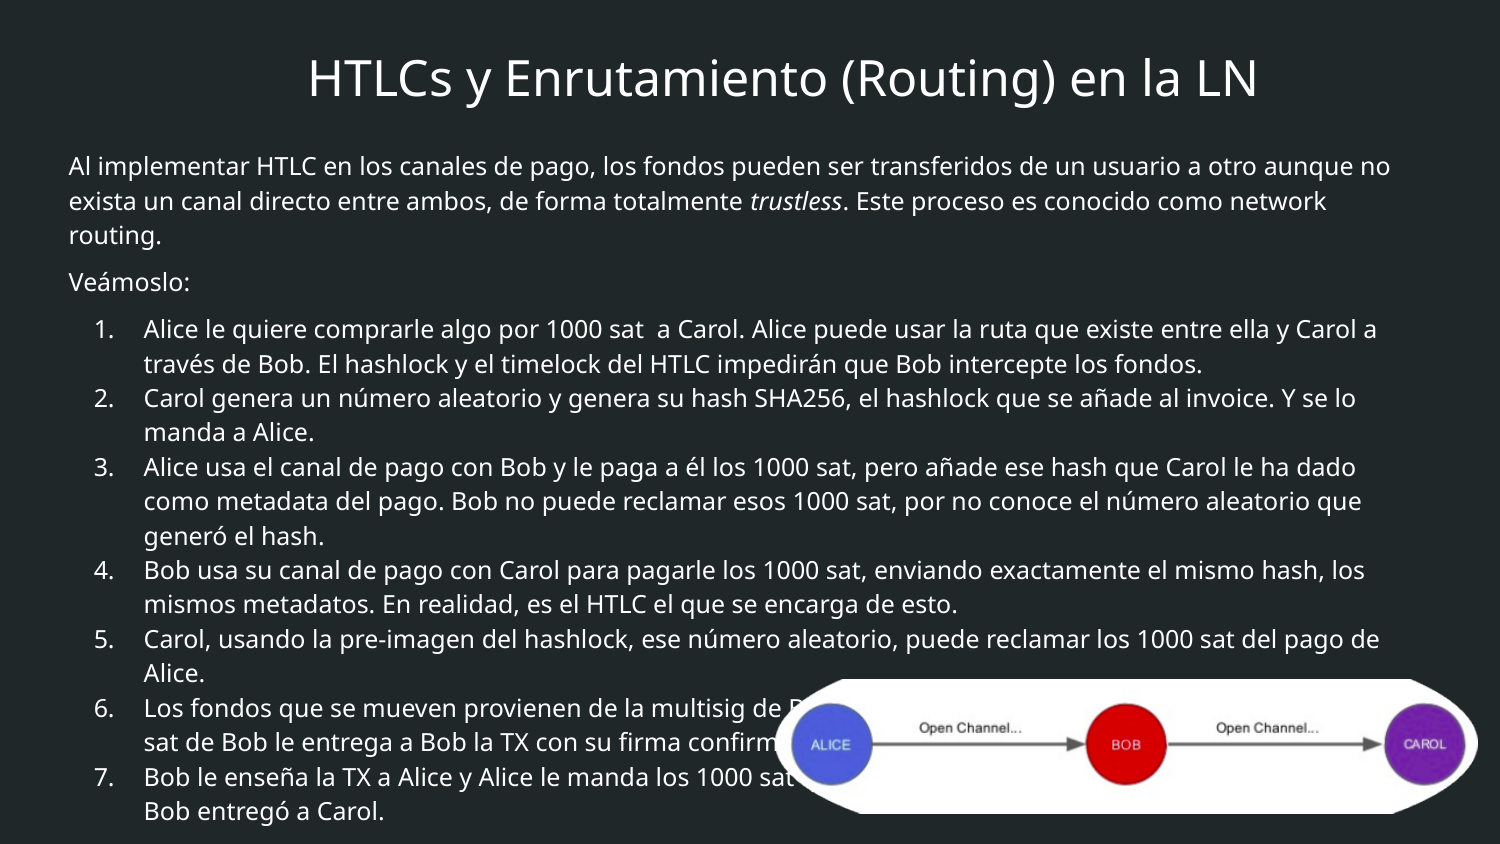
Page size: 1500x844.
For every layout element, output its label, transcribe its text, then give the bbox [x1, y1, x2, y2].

picture [775, 679, 1478, 814]
text_box Al implementar HTLC en los canales de pago, los fondos pueden ser transferidos de un usuario a otro aunque no exista un canal directo entre ambos, de forma totalmente trustless. Este proceso es conocido como network routing. Veámoslo: Alice le quiere comprarle algo por 1000 sat a Carol. Alice puede usar la ruta que existe entre ella y Carol a través de Bob. El hashlock y el timelock del HTLC impedirán que Bob intercepte los fondos. Carol genera un número aleatorio y genera su hash SHA256, el hashlock que se añade al invoice. Y se lo manda a Alice. Alice usa el canal de pago con Bob y le paga a él los 1000 sat, pero añade ese hash que Carol le ha dado como metadata del pago. Bob no puede reclamar esos 1000 sat, por no conoce el número aleatorio que generó el hash. Bob usa su canal de pago con Carol para pagarle los 1000 sat, enviando exactamente el mismo hash, los mismos metadatos. En realidad, es el HTLC el que se encarga de esto. Carol, usando la pre-imagen del hashlock, ese número aleatorio, puede reclamar los 1000 sat del pago de Alice. Los fondos que se mueven provienen de la multisig de Bob con Carol. Pero cuando Carol recibe esos 1000 sat de Bob le entrega a Bob la TX con su firma confirmando la llegada de esos fondos. Bob le enseña la TX a Alice y Alice le manda los 1000 sat que Bob entregó a Carol. [53, 131, 1425, 844]
text_box HTLCs y Enrutamiento (Routing) en la LN [292, 31, 1288, 132]
